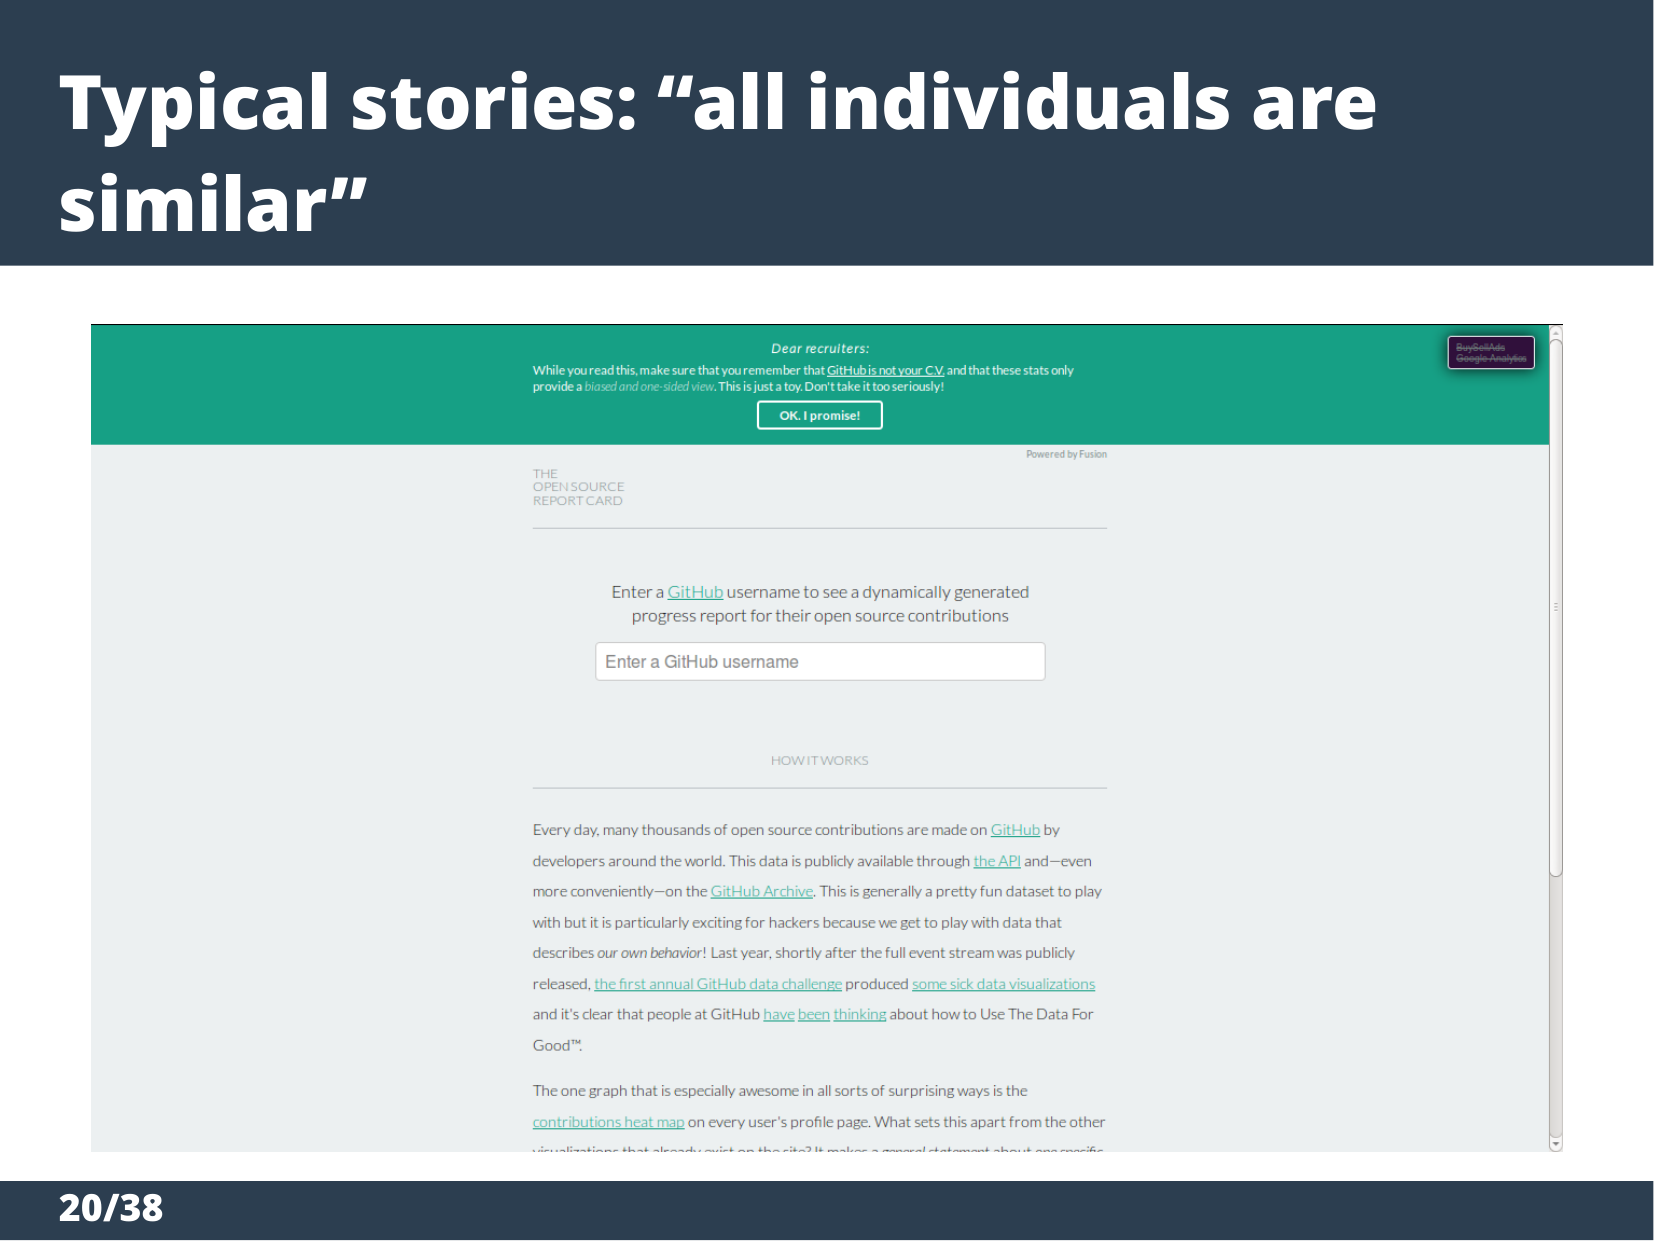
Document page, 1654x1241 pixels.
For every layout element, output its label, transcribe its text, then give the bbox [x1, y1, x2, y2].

title Typical stories: “all individuals are similar” [59, 49, 1595, 207]
picture [91, 324, 1563, 1152]
